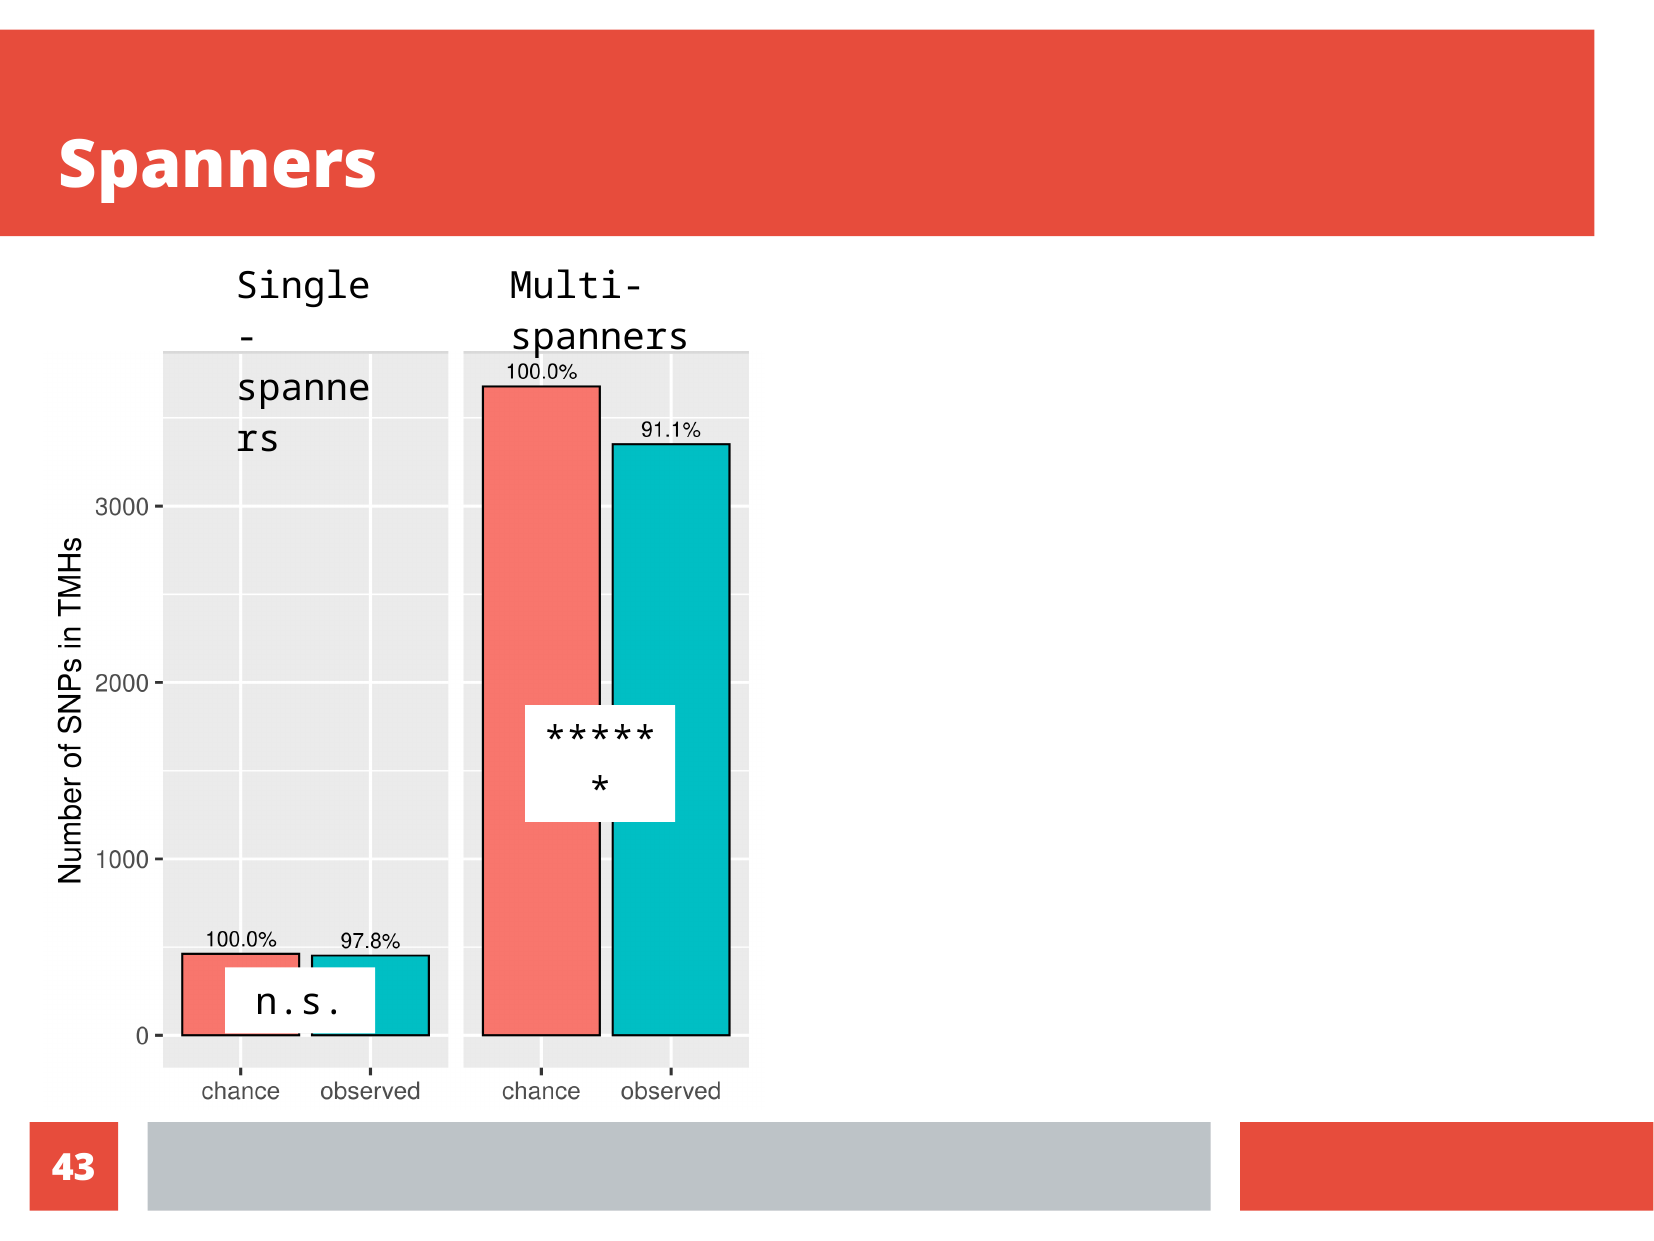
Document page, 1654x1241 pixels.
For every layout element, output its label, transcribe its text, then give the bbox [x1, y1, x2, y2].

text_box n.s. [225, 967, 376, 1021]
text_box ****** [525, 705, 676, 758]
picture [43, 351, 766, 1110]
title Spanners [59, 59, 1595, 207]
text_box Multi-spanners [495, 250, 721, 342]
text_box Single-spanners [220, 250, 401, 342]
